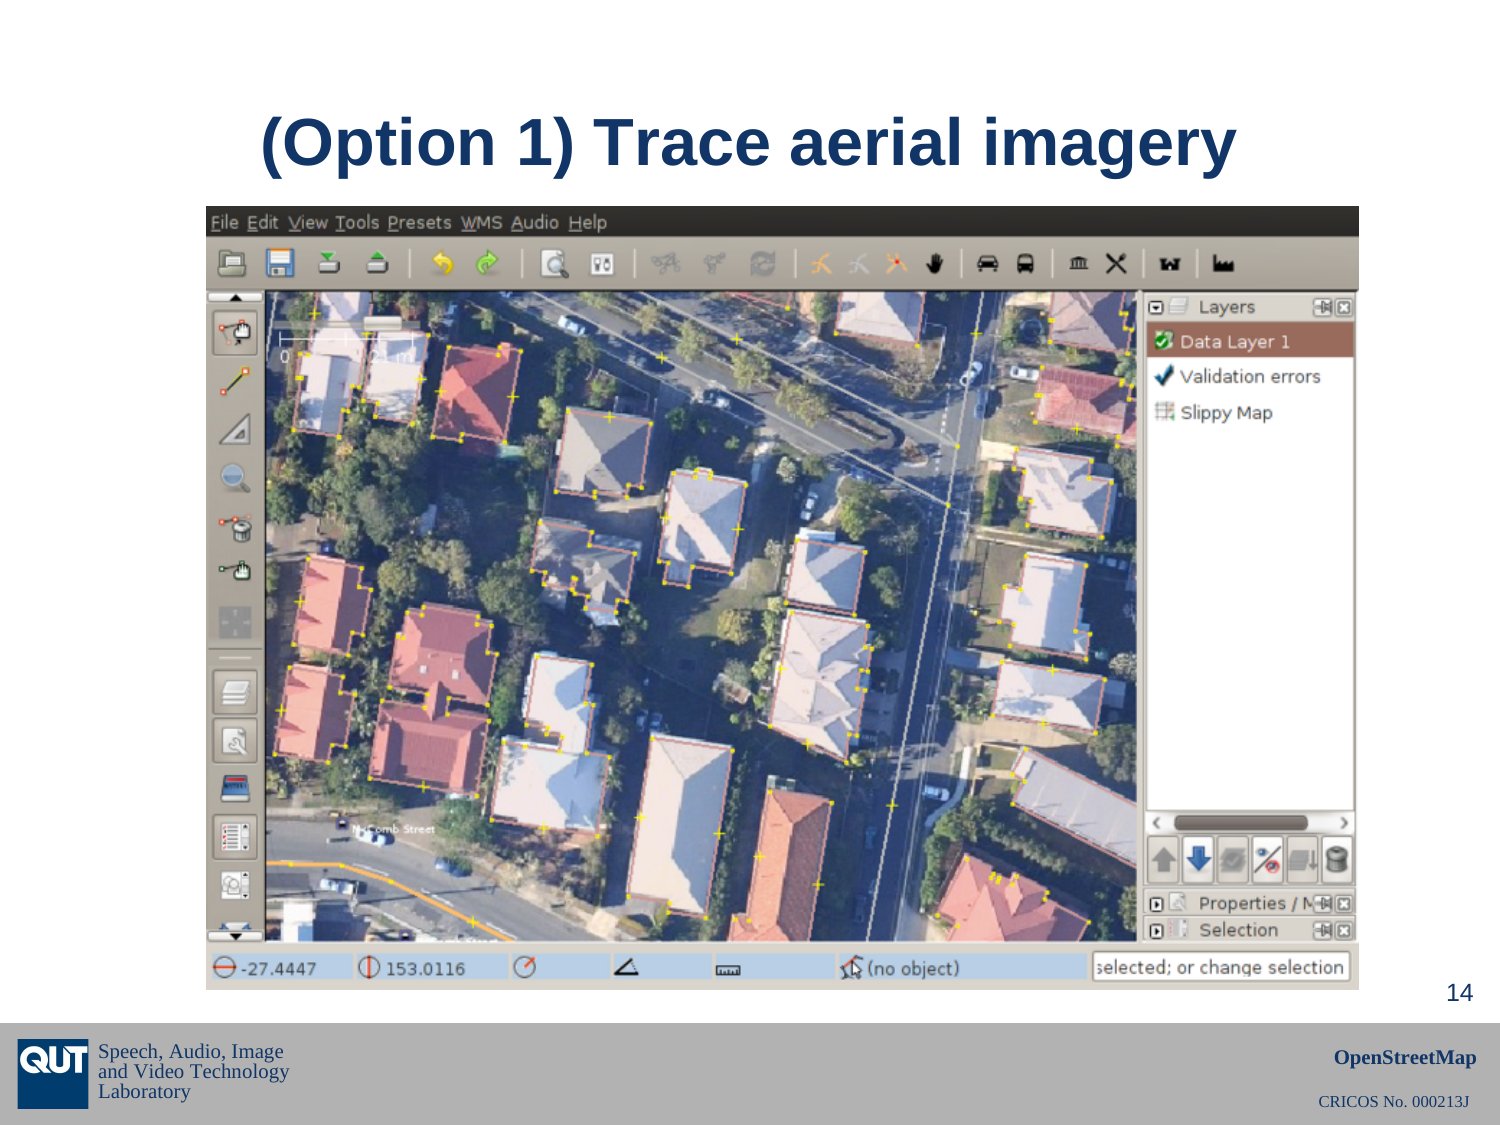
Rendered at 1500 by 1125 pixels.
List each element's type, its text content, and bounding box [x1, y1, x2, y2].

picture [17, 1039, 89, 1109]
title (Option 1) Trace aerial imagery [74, 37, 1425, 240]
picture [206, 206, 1359, 990]
